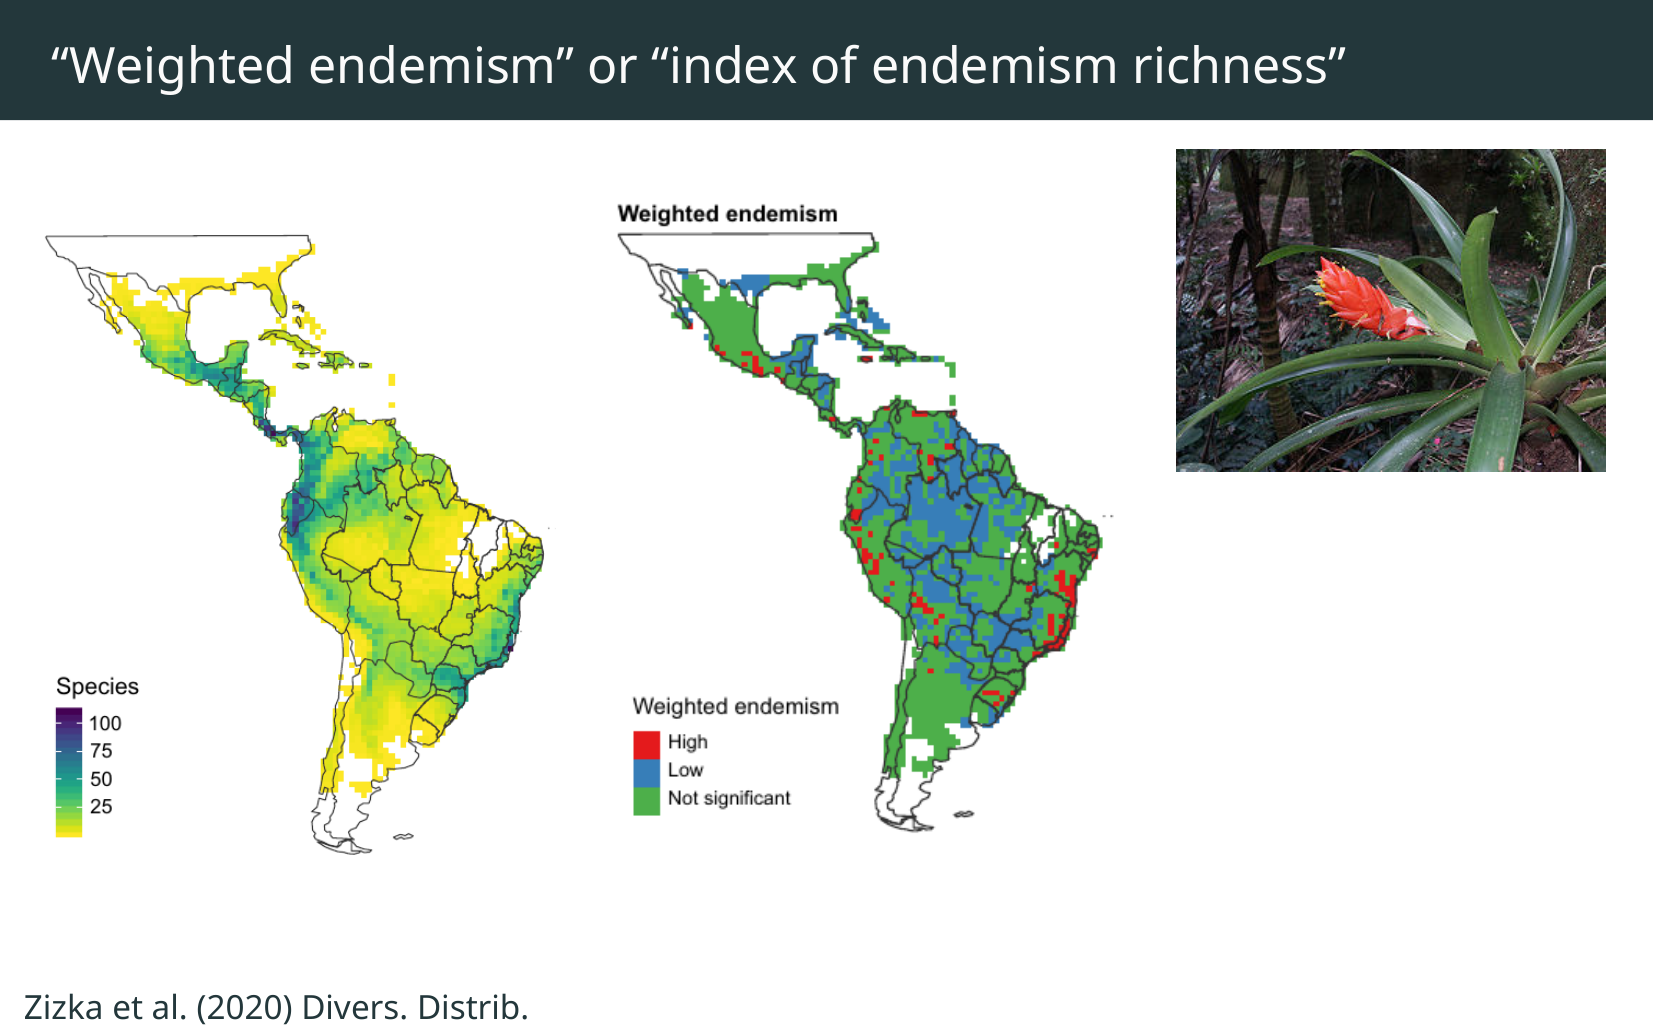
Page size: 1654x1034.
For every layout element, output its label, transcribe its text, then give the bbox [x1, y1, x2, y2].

text_box “Weighted endemism” or “index of endemism richness” [51, 30, 1327, 91]
picture [33, 222, 556, 868]
text_box [0, 0, 1653, 121]
text_box Zizka et al. (2020) Divers. Distrib. [9, 976, 700, 1034]
picture [1176, 149, 1606, 472]
picture [614, 153, 1117, 844]
